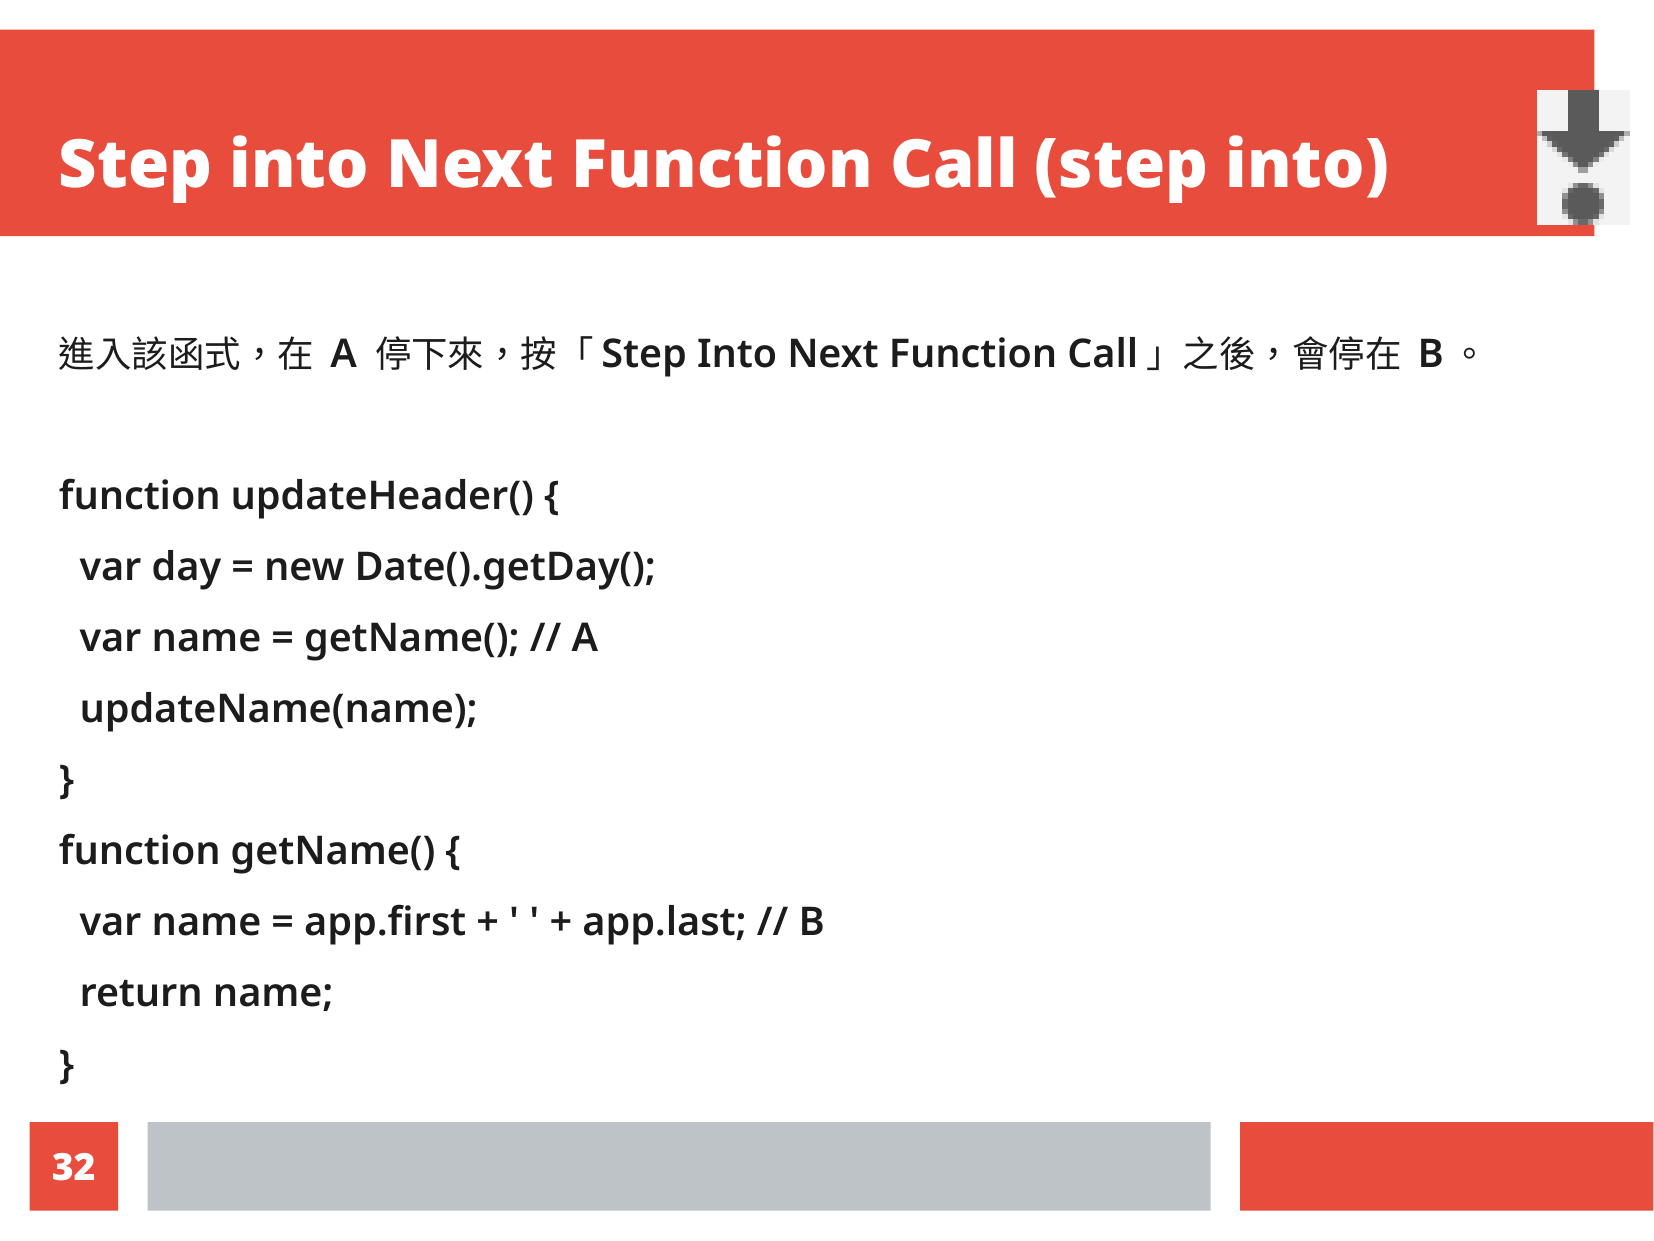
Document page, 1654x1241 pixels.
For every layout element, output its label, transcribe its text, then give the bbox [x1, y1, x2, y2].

picture [1537, 90, 1630, 225]
list 進入該函式，在 A 停下來，按「Step Into Next Function Call」之後，會停在 B。 function updateHeader() { var day = new Date().getDay(); var name = getName(); // A updateName(name); } function getName() { var name = app.first + ' ' + app.last; // B return name; } [59, 324, 1565, 1093]
title Step into Next Function Call (step into) [59, 59, 1595, 207]
